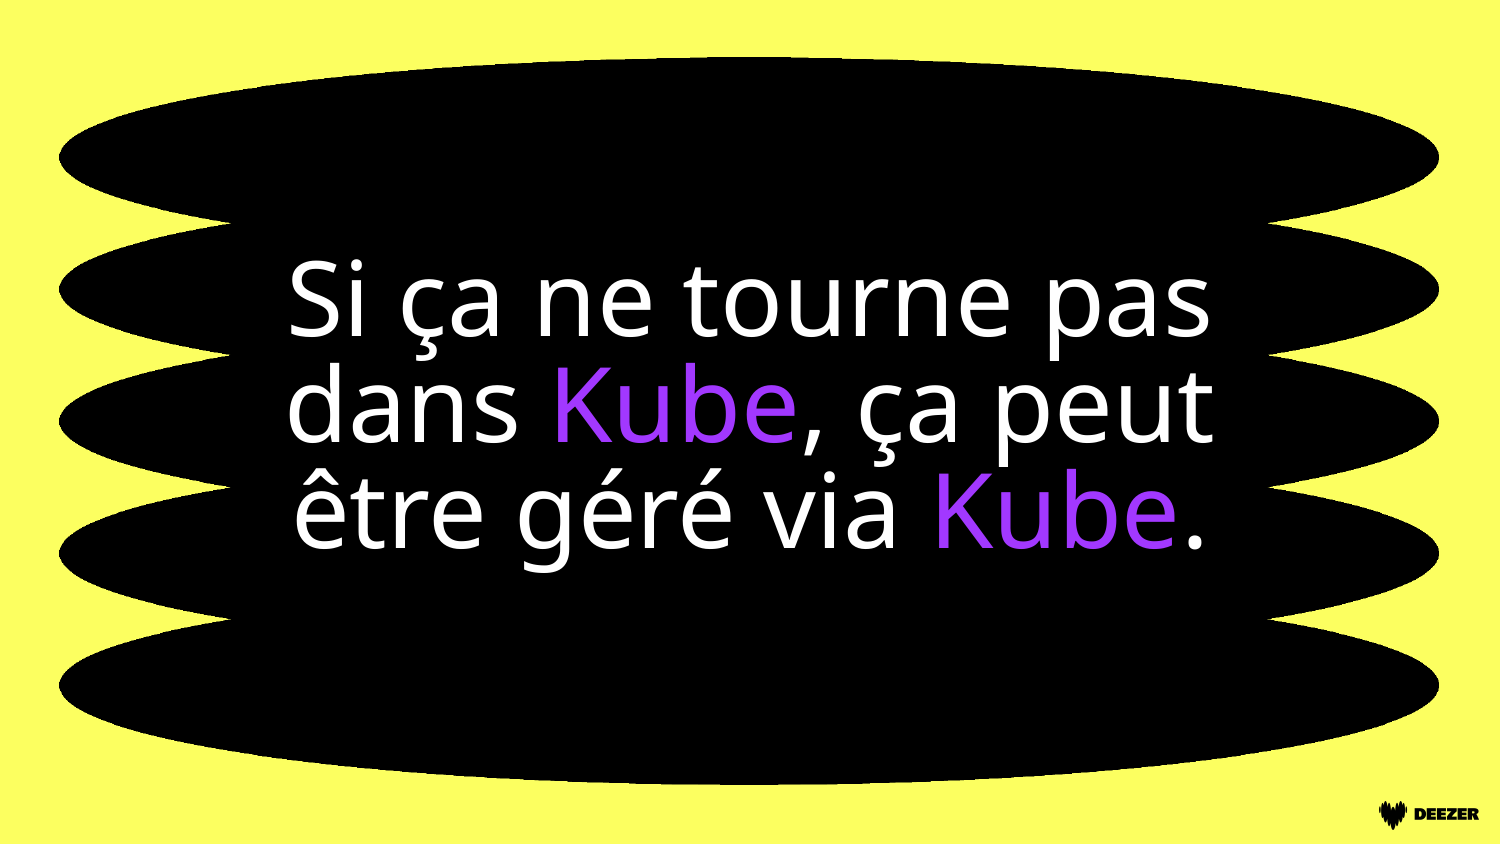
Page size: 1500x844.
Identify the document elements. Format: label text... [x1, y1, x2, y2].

picture [59, 57, 1439, 785]
picture [1379, 801, 1479, 830]
title Si ça ne tourne pas dans Kube, ça peut être géré via Kube. [241, 222, 1259, 600]
